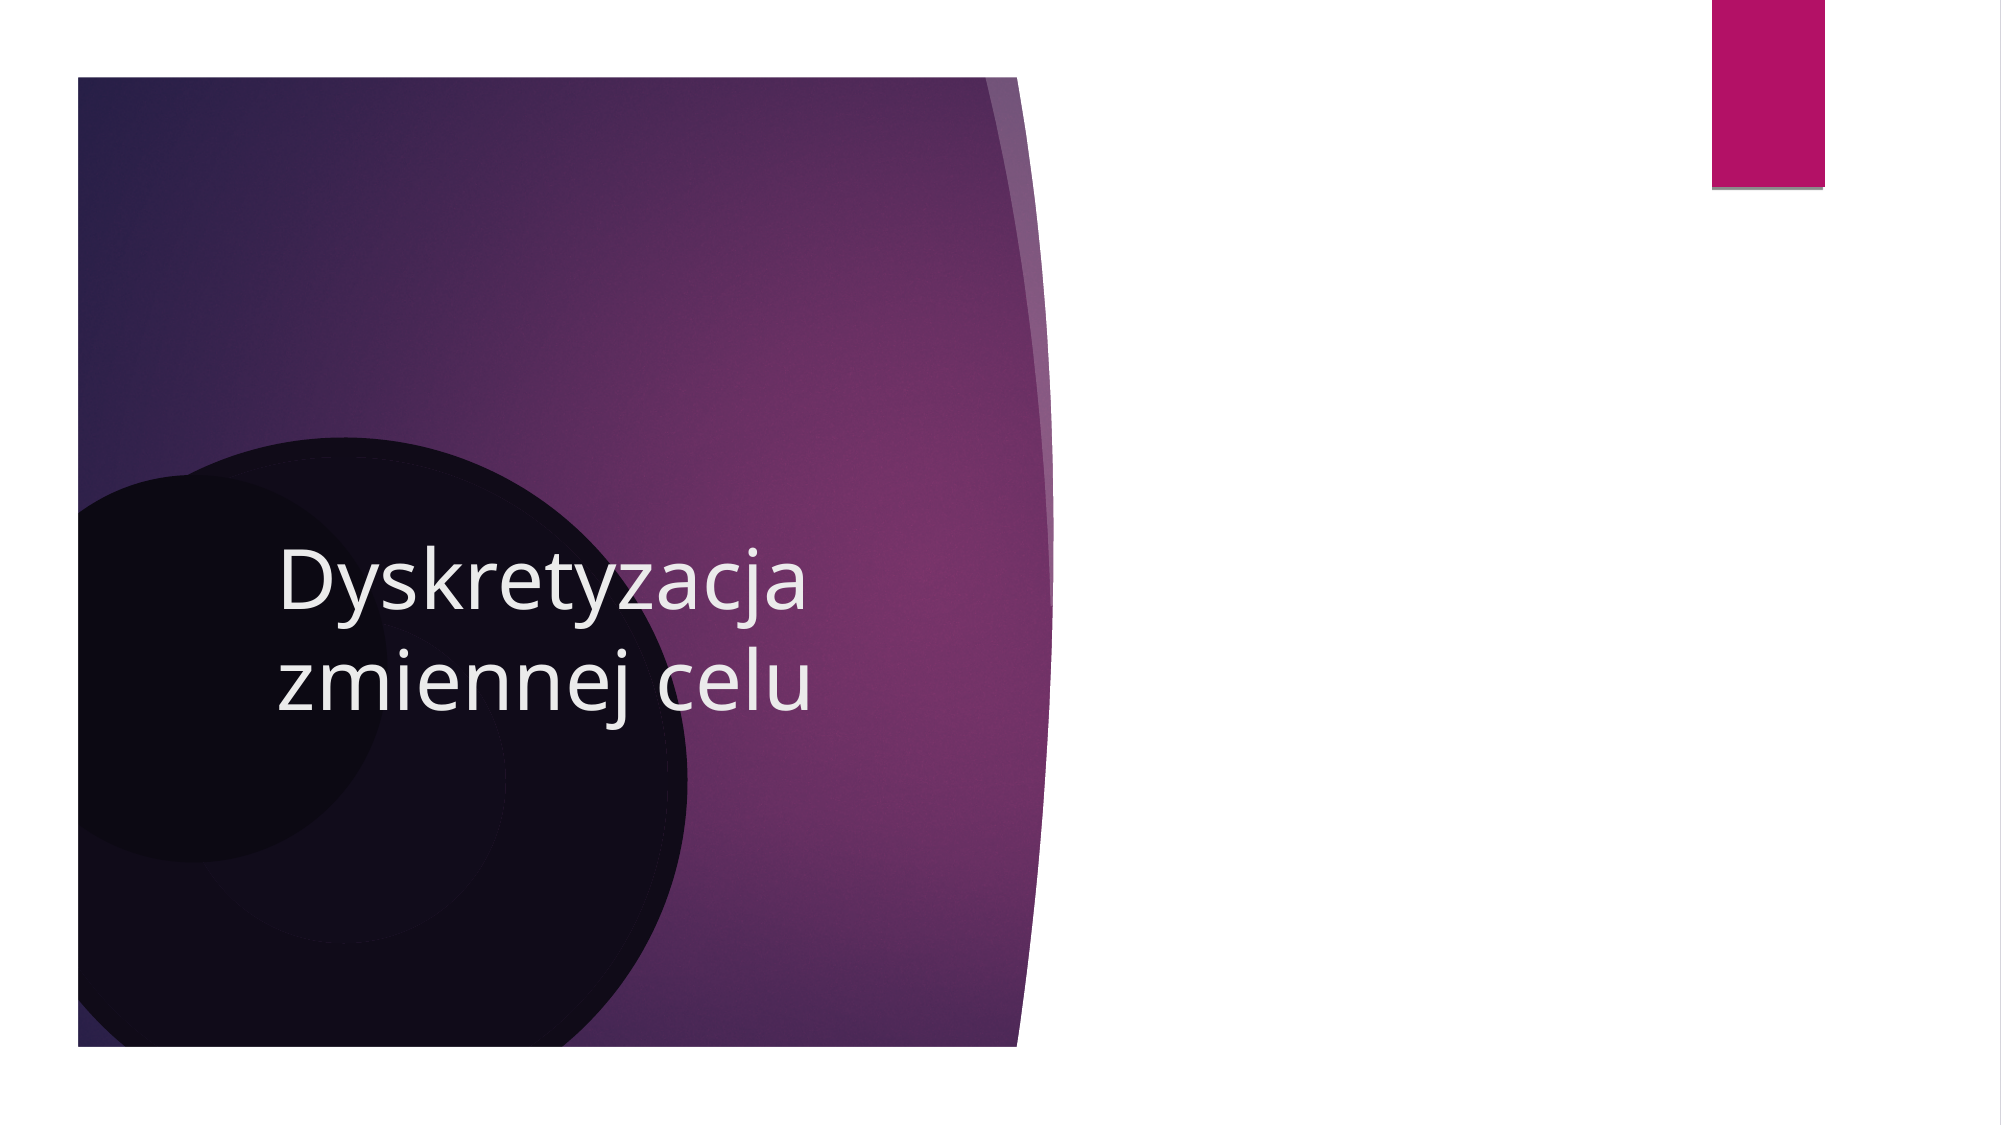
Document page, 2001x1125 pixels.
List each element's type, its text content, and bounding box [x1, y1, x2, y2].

title Dyskretyzacja zmiennej celu [189, 439, 904, 814]
